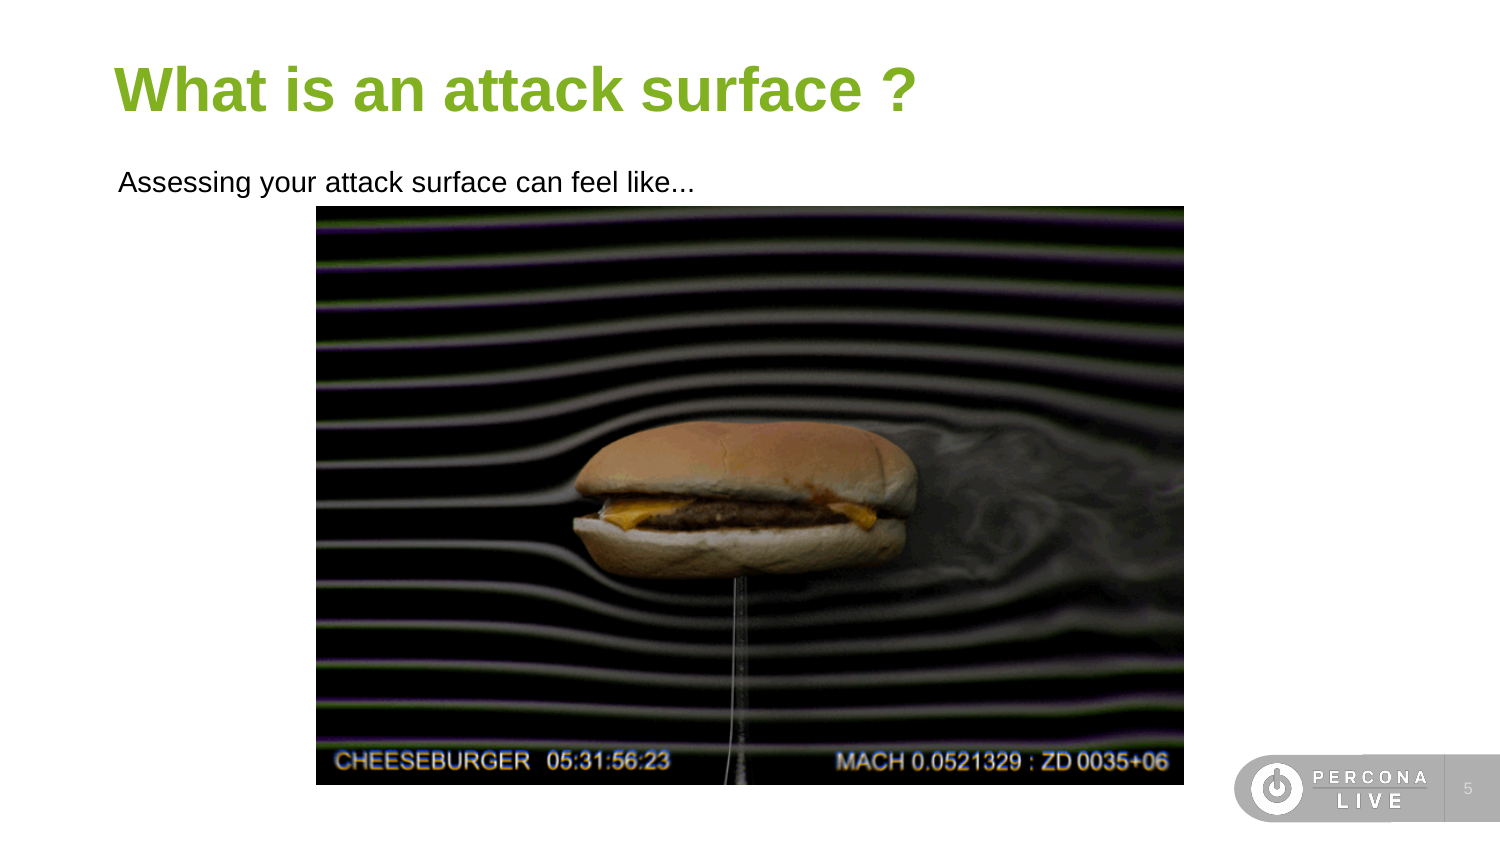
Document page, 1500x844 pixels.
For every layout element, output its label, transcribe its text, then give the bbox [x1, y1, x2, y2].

picture [316, 206, 1184, 785]
text_box Assessing your attack surface can feel like... [103, 148, 1026, 257]
picture [1251, 763, 1427, 815]
title What is an attack surface ? [103, 6, 1397, 177]
